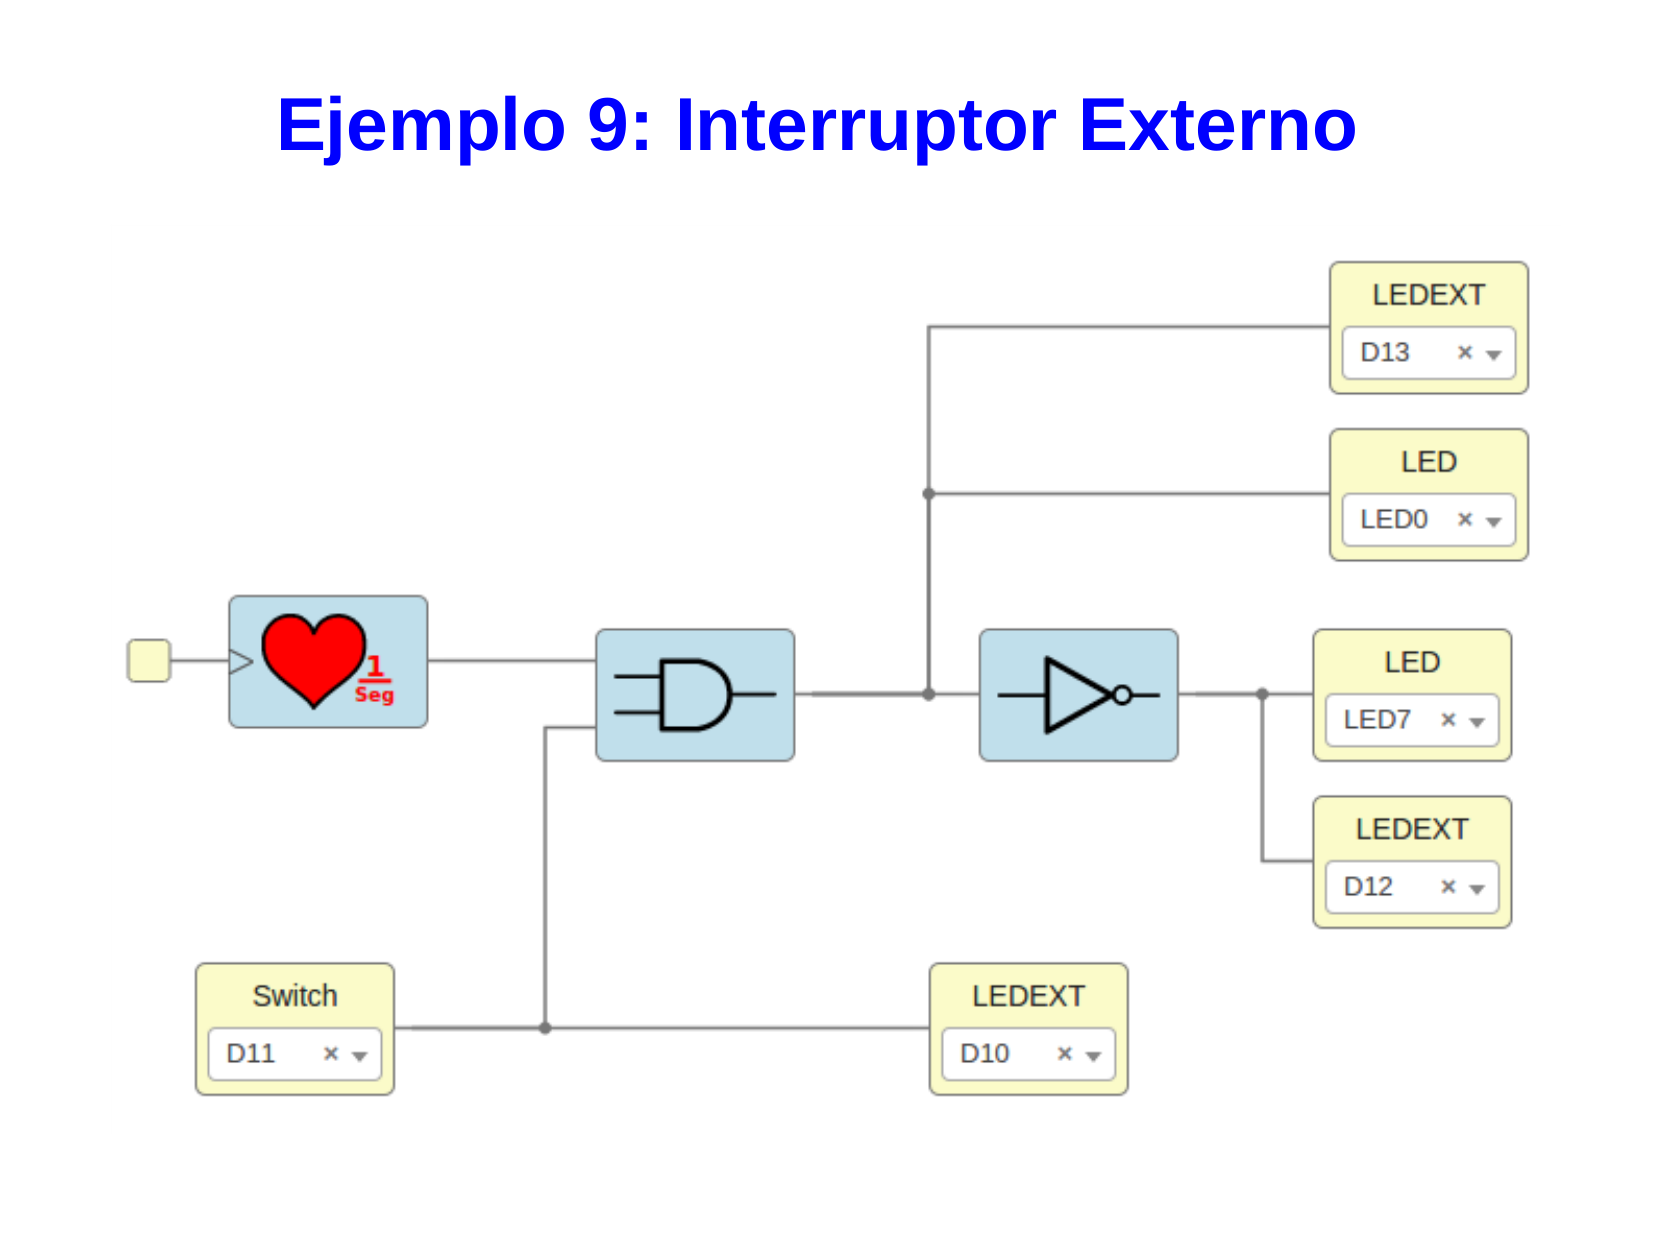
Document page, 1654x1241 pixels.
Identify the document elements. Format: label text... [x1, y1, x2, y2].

text_box Ejemplo 9: Interruptor Externo [90, 75, 1546, 174]
picture [110, 224, 1561, 1134]
